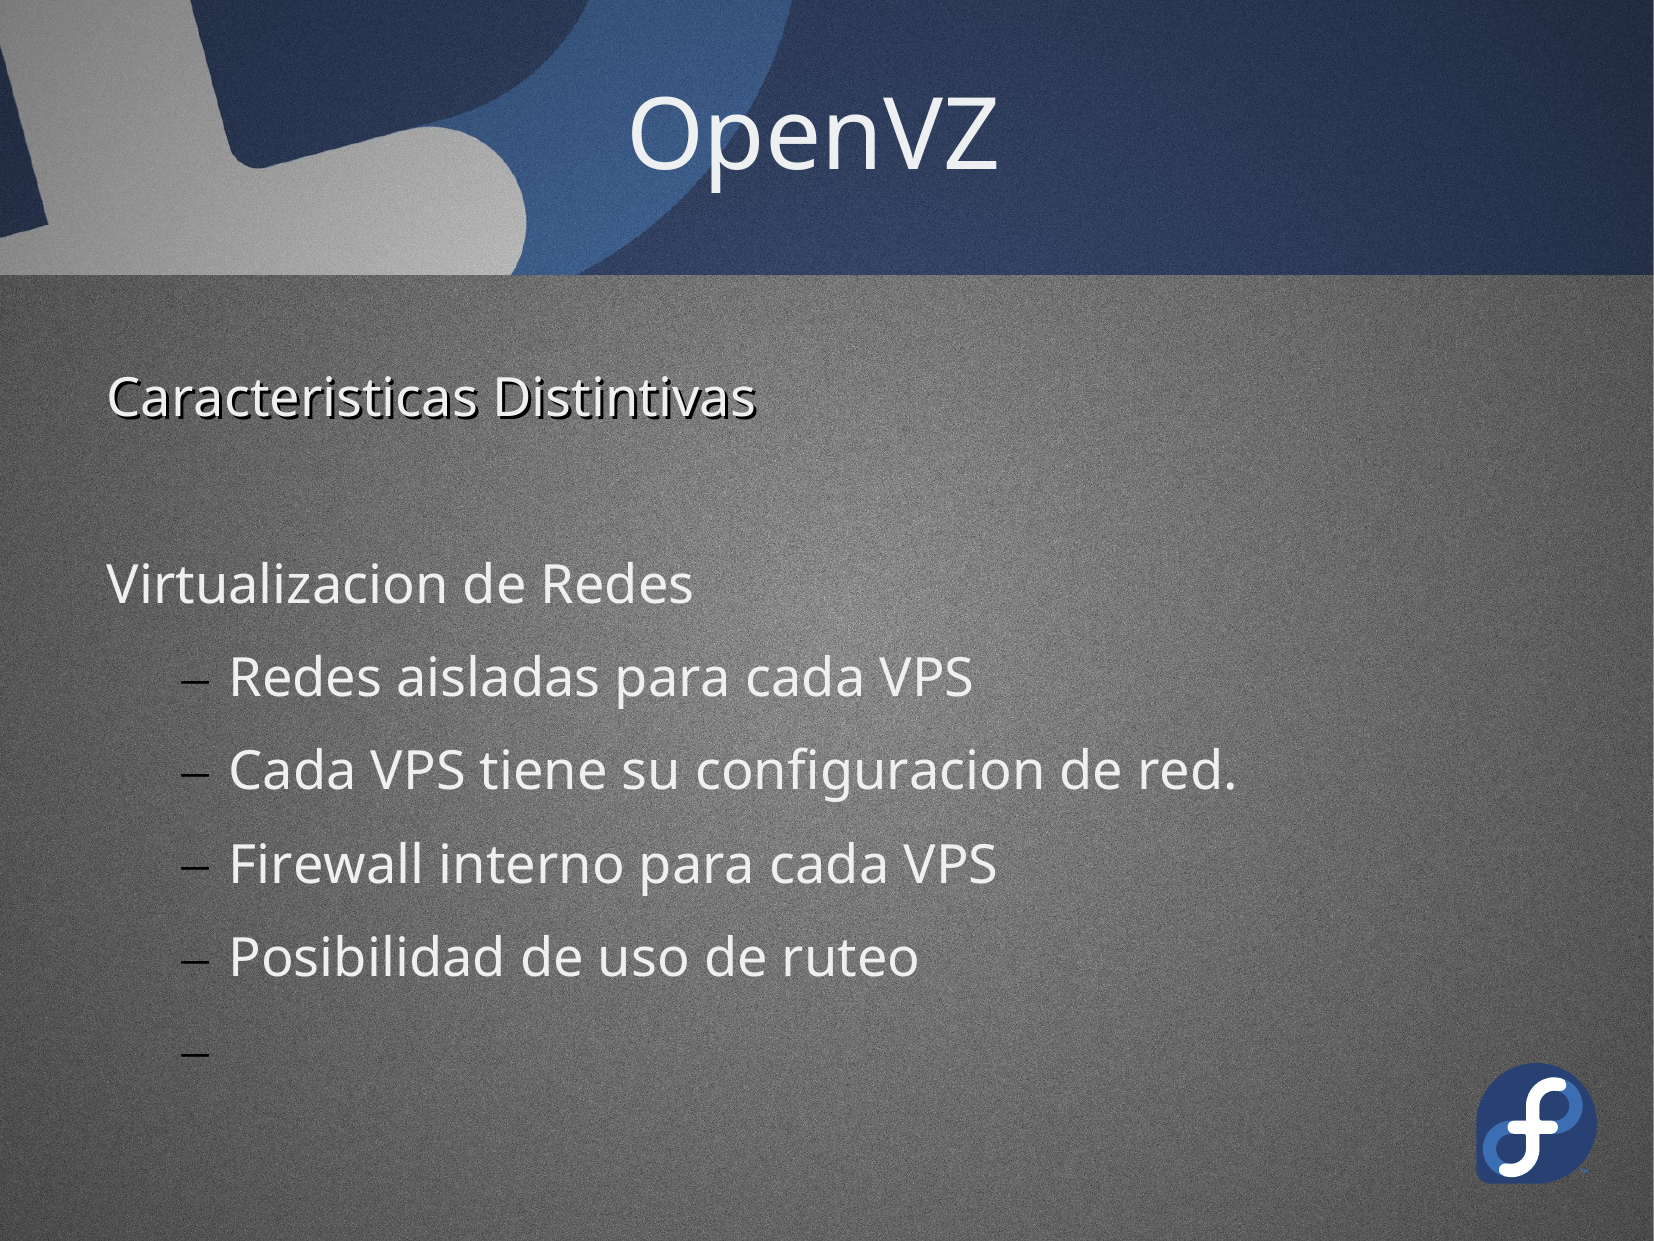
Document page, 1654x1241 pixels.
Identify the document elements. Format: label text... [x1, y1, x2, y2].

text_box Caracteristicas Distintivas Virtualizacion de Redes Redes aisladas para cada VPS Cada VPS tiene su configuracion de red. Firewall interno para cada VPS Posibilidad de uso de ruteo [88, 270, 1565, 979]
text_box OpenVZ [88, 29, 1565, 237]
picture [0, 0, 1654, 1241]
